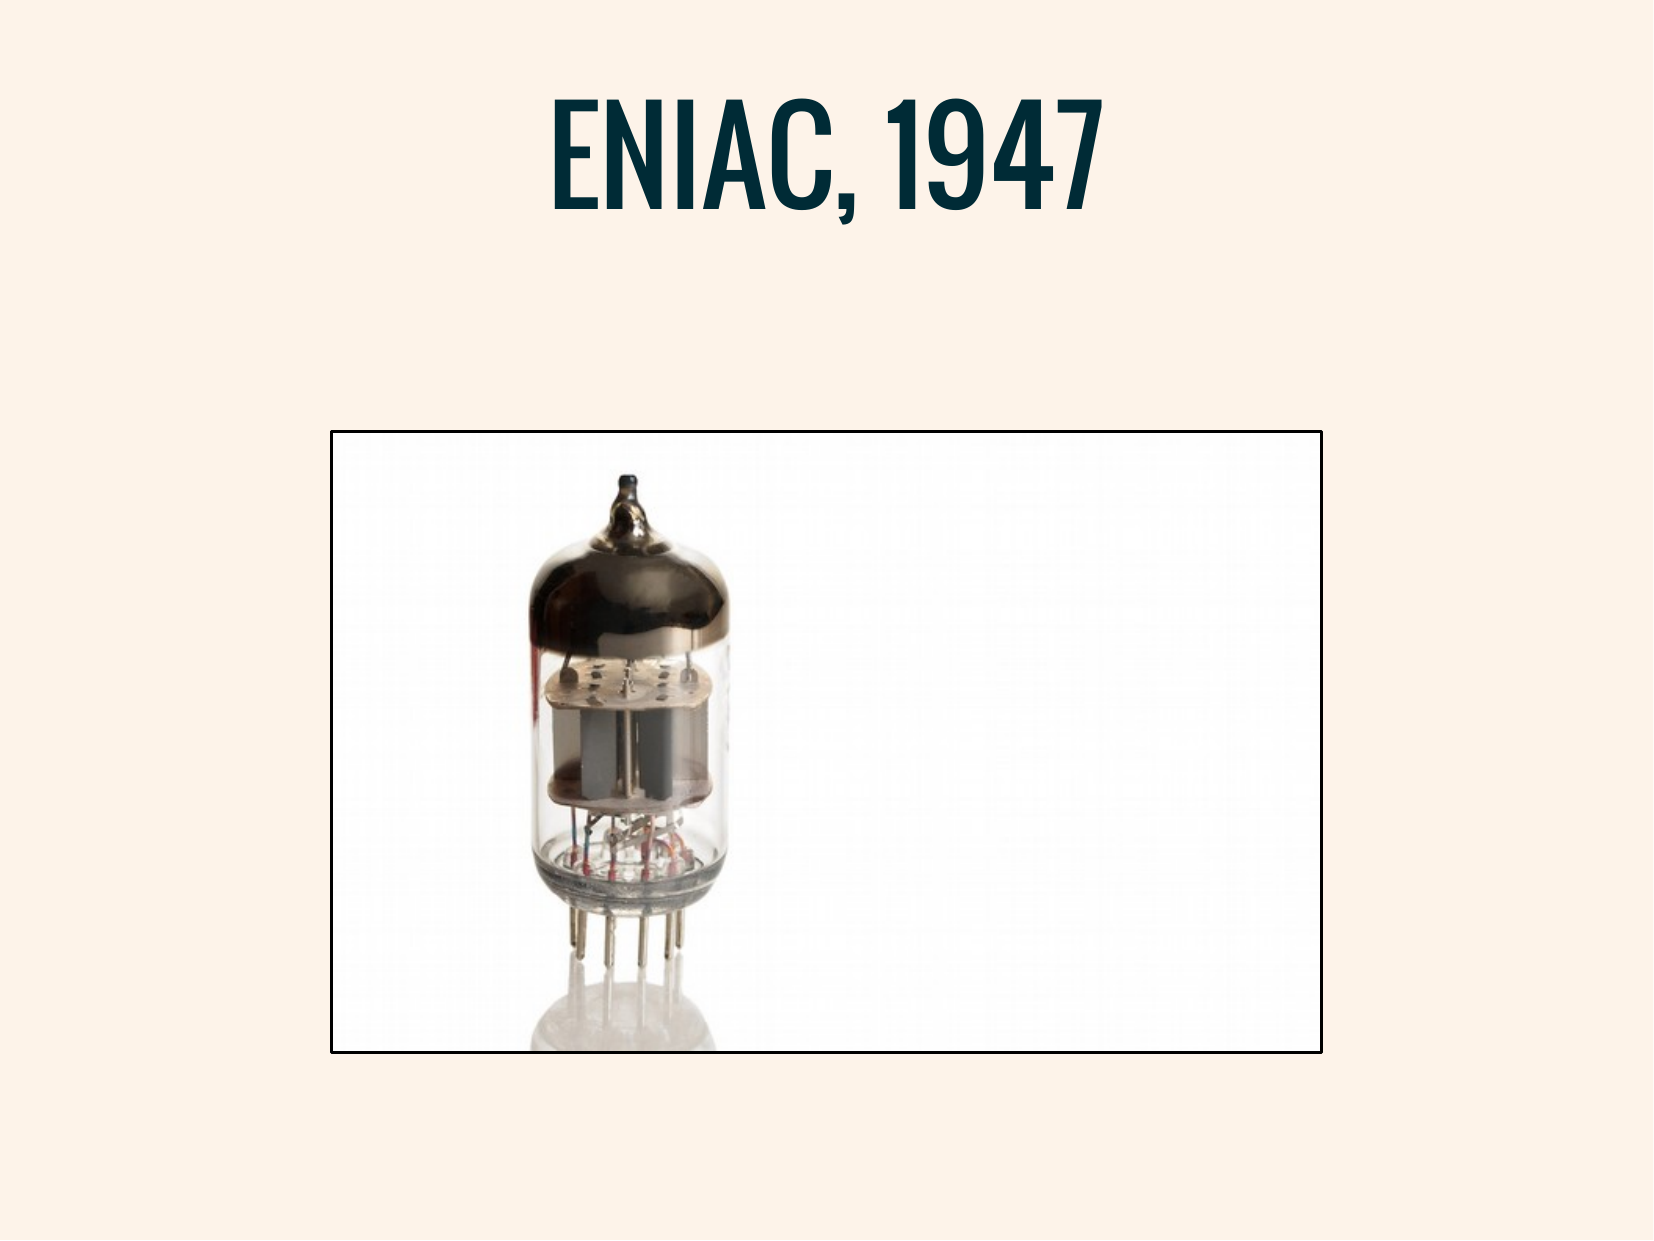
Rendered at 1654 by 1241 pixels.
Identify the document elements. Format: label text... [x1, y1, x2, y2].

title Eniac, 1947 [82, 49, 1571, 257]
picture [333, 432, 1321, 1052]
